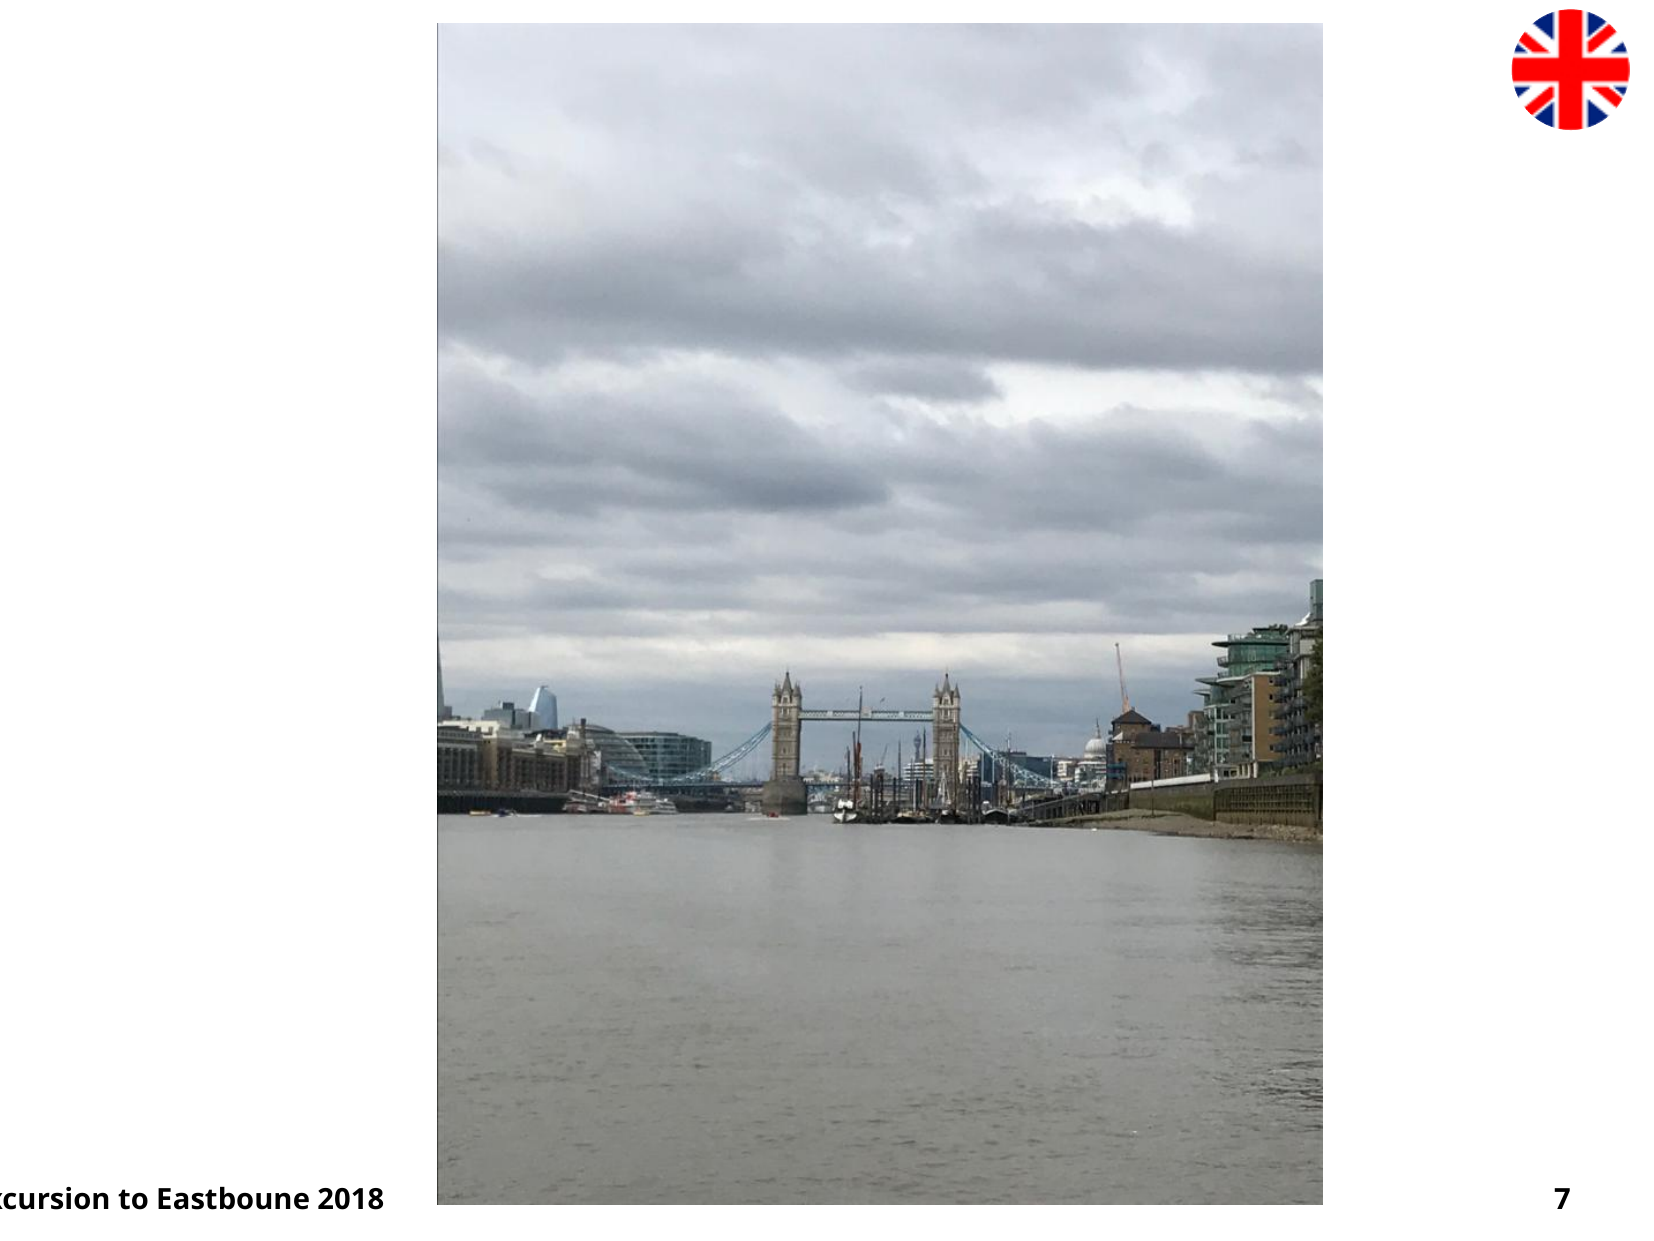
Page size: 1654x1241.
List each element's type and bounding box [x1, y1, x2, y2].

picture [437, 23, 1323, 1205]
picture [1511, 9, 1630, 131]
